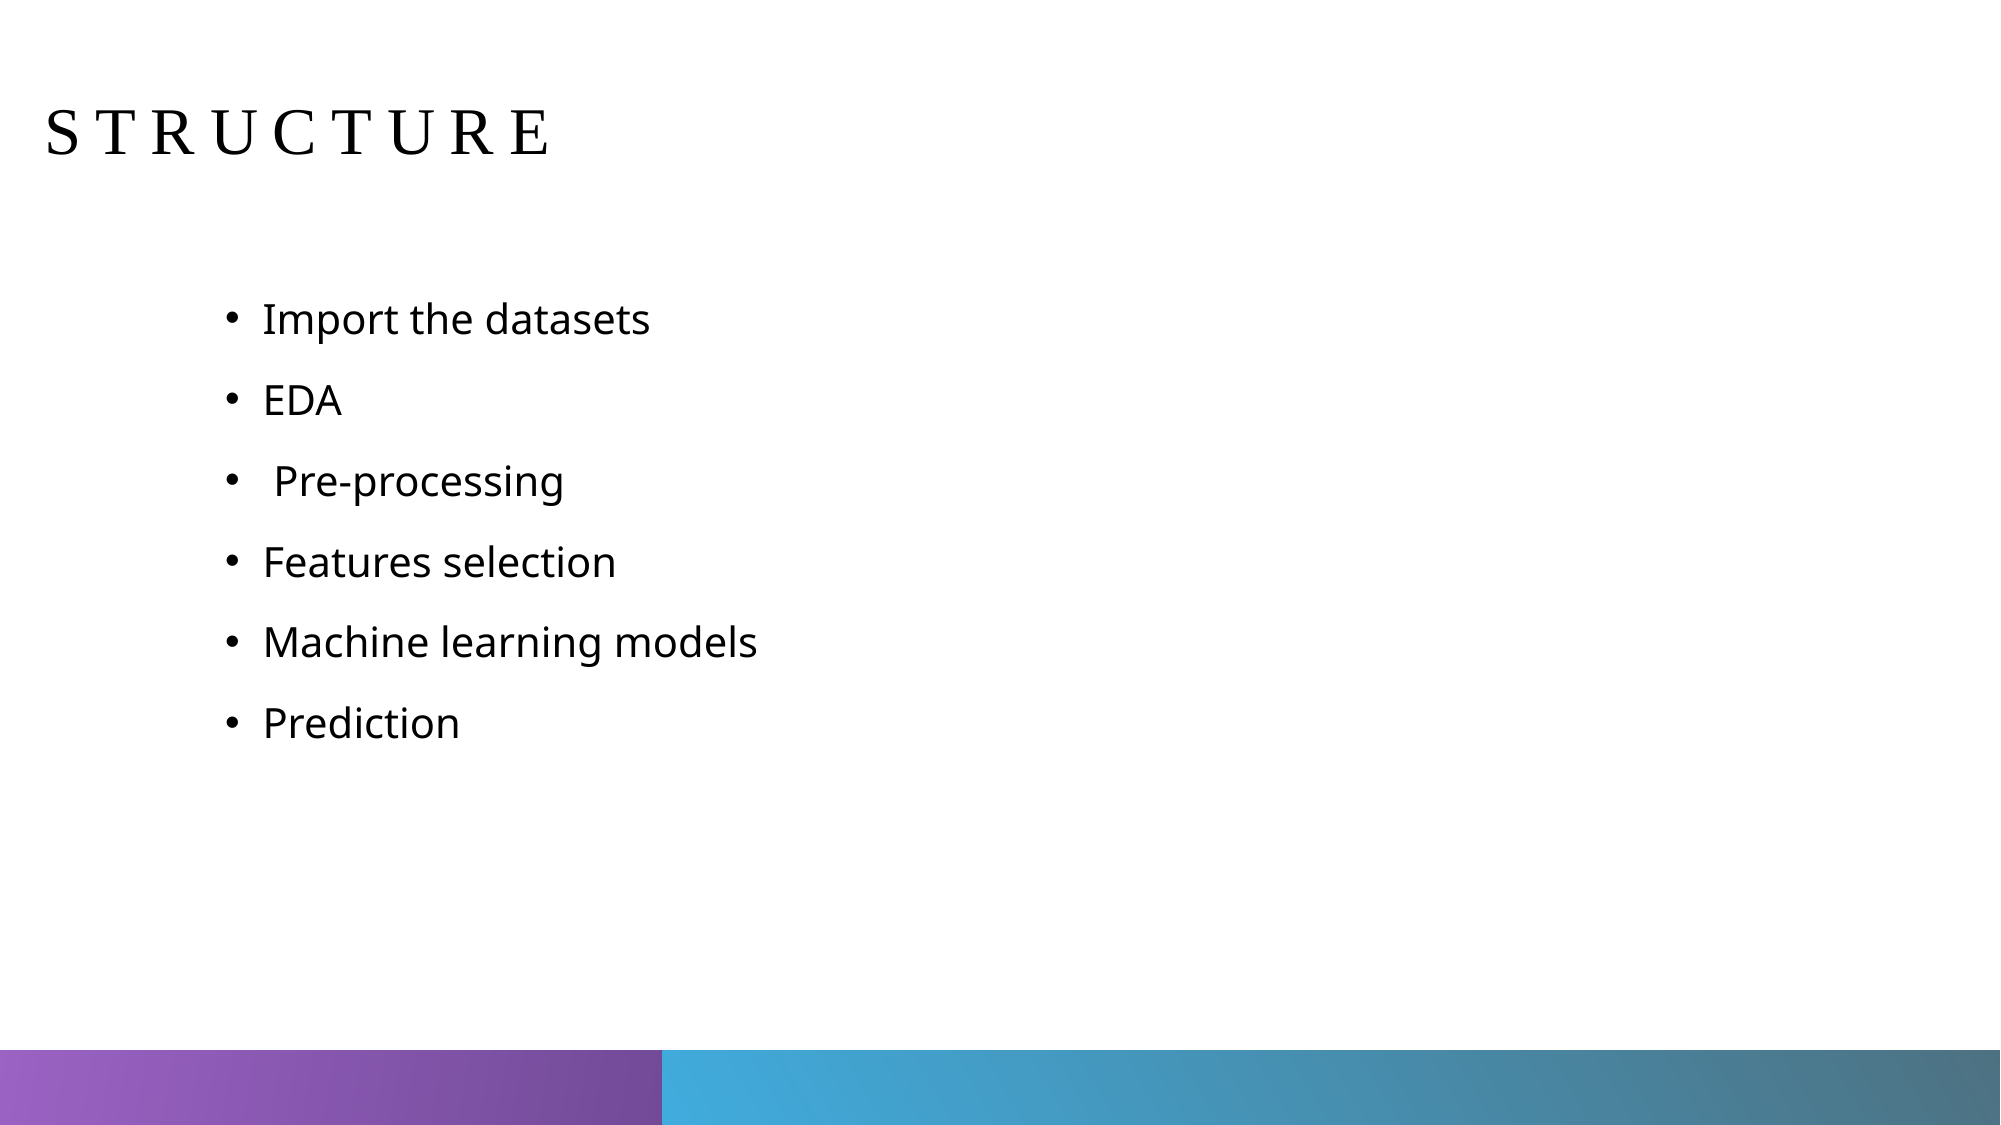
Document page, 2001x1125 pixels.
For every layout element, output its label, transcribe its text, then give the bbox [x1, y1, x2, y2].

list Import the datasets EDA Pre-processing Features selection Machine learning models Prediction [225, 282, 1906, 771]
title Structure [44, 79, 1725, 248]
